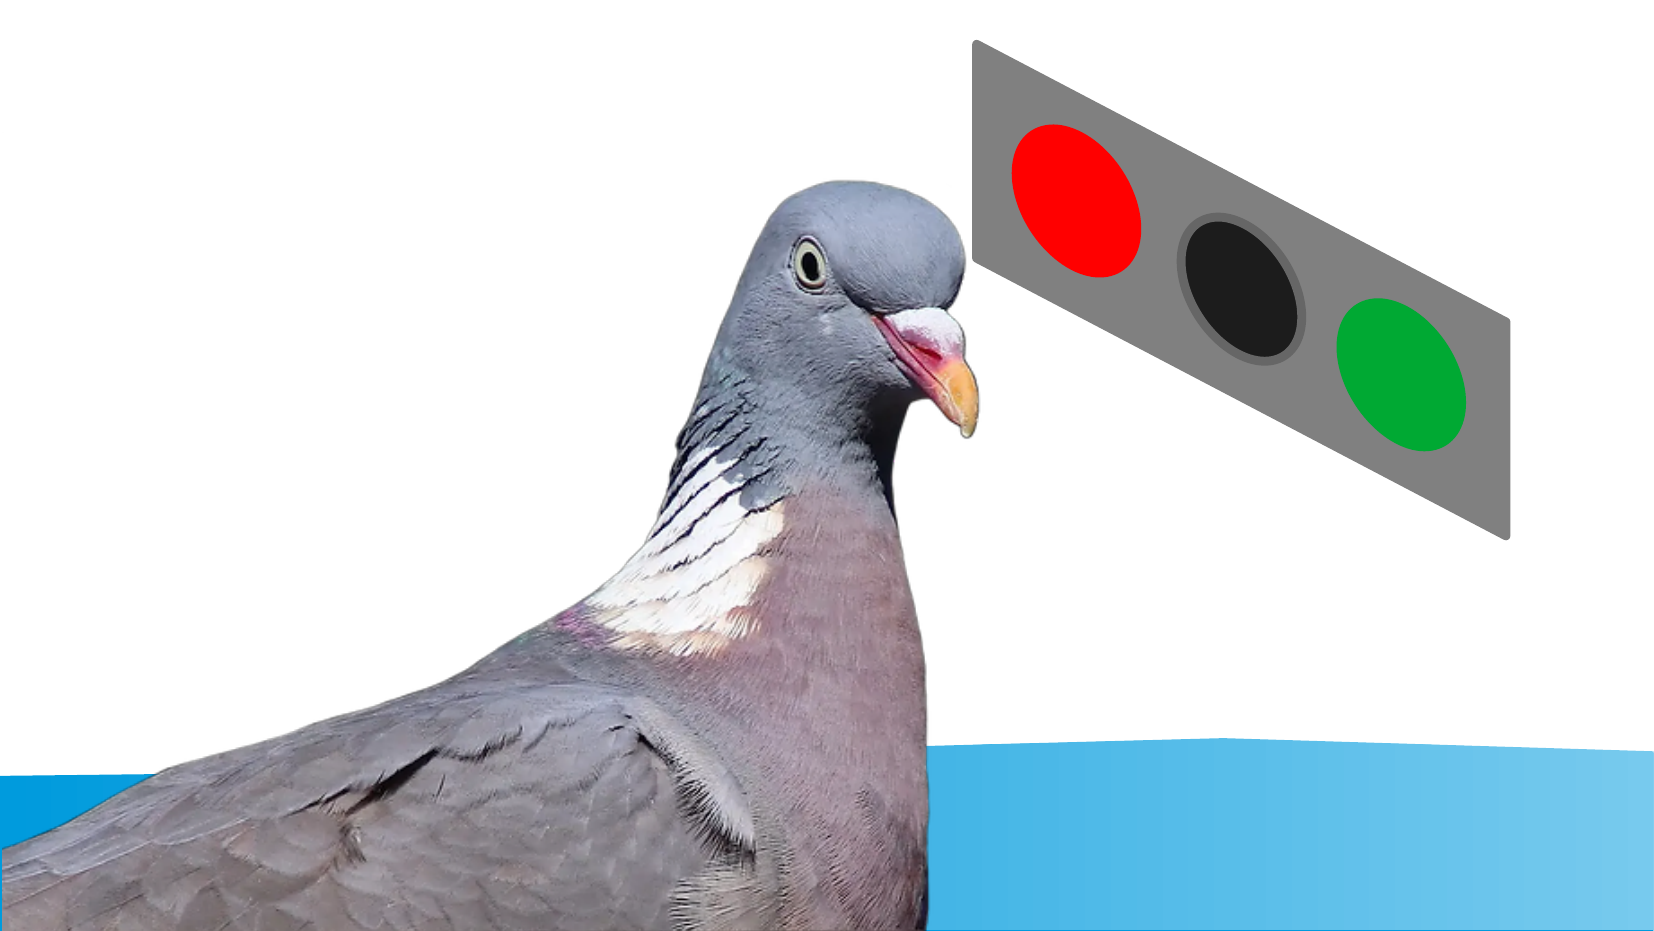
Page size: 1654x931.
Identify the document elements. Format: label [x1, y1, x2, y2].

picture [2, 132, 1004, 931]
text_box [976, 44, 1507, 536]
